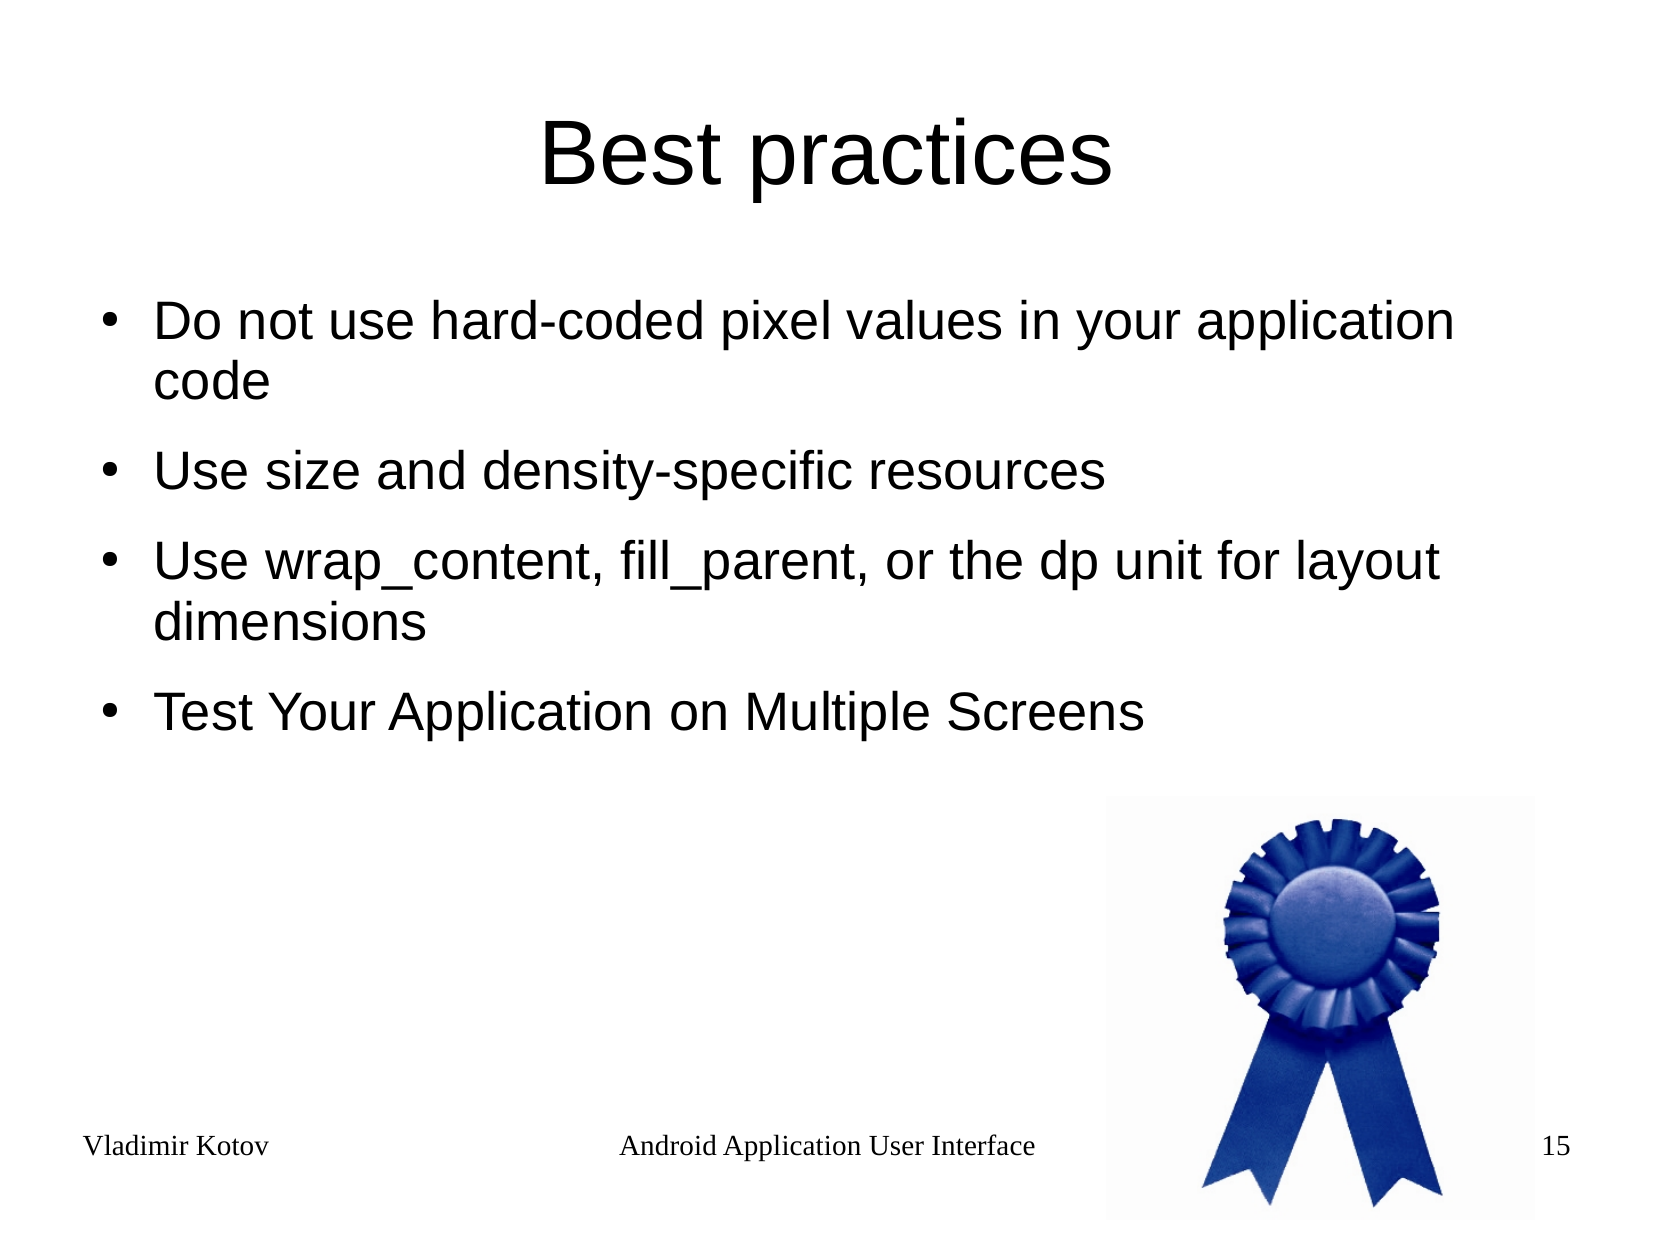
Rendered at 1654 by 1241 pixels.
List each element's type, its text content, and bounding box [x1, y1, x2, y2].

list Do not use hard-coded pixel values in your application code Use size and density-specific resources Use wrap_content, fill_parent, or the dp unit for layout dimensions Test Your Application on Multiple Screens [82, 290, 1571, 871]
title Best practices [82, 49, 1571, 257]
picture [1106, 796, 1535, 1220]
